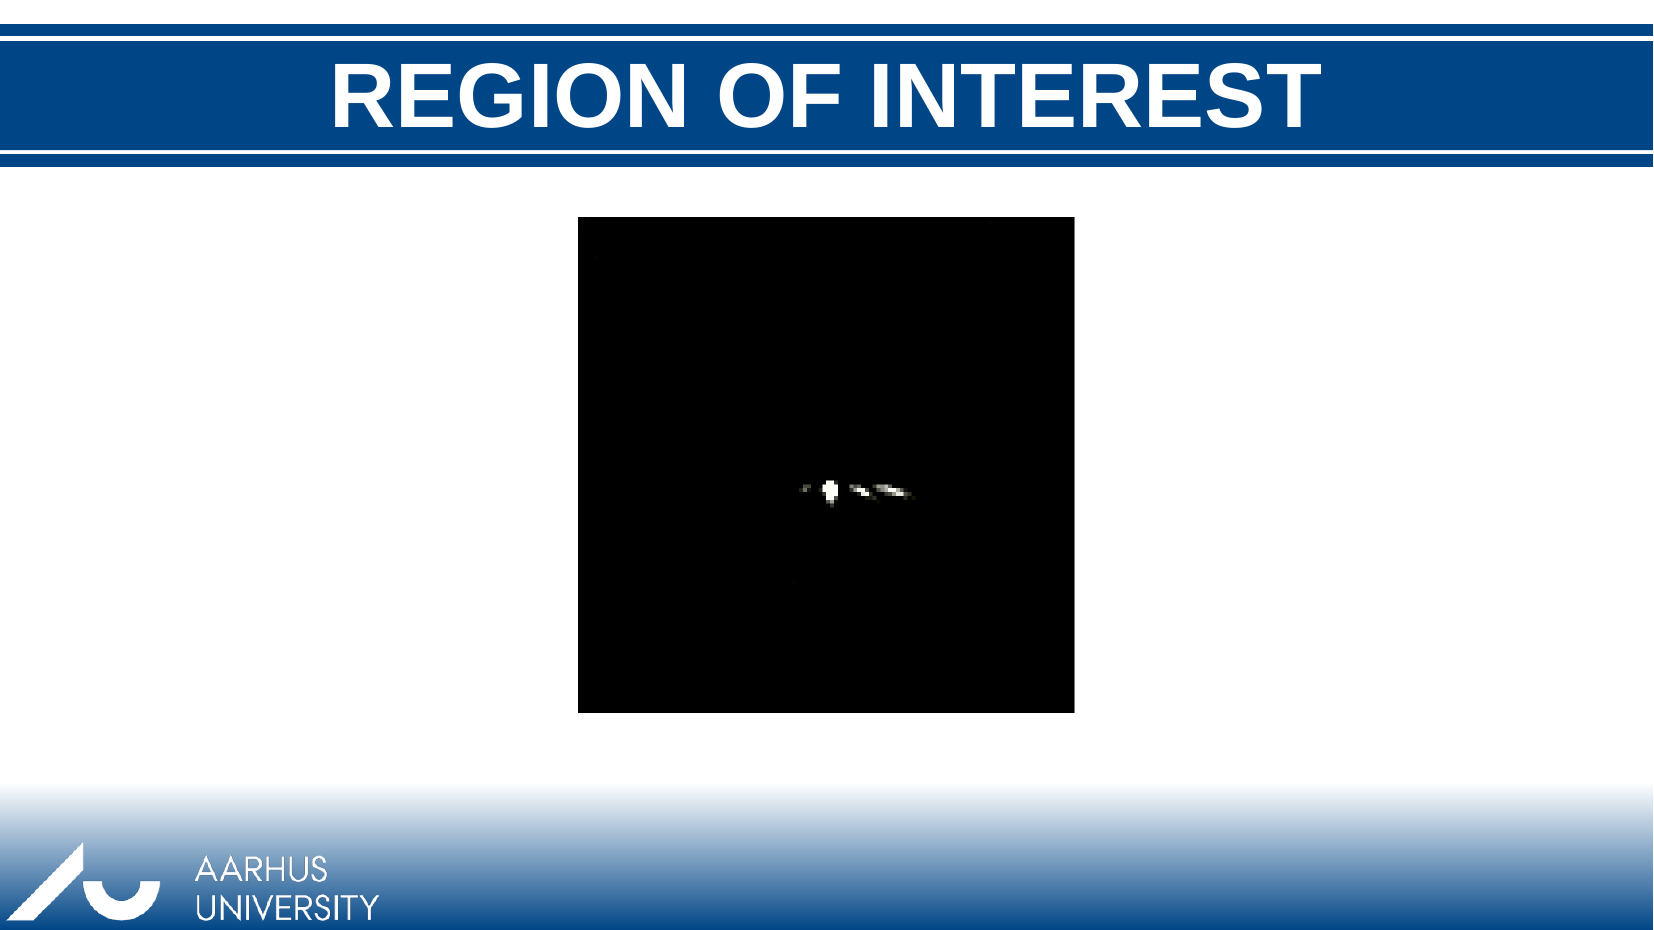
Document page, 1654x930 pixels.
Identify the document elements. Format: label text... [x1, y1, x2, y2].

picture [5, 841, 414, 928]
picture [578, 217, 1075, 713]
title REGION OF INTEREST [0, 41, 1653, 151]
